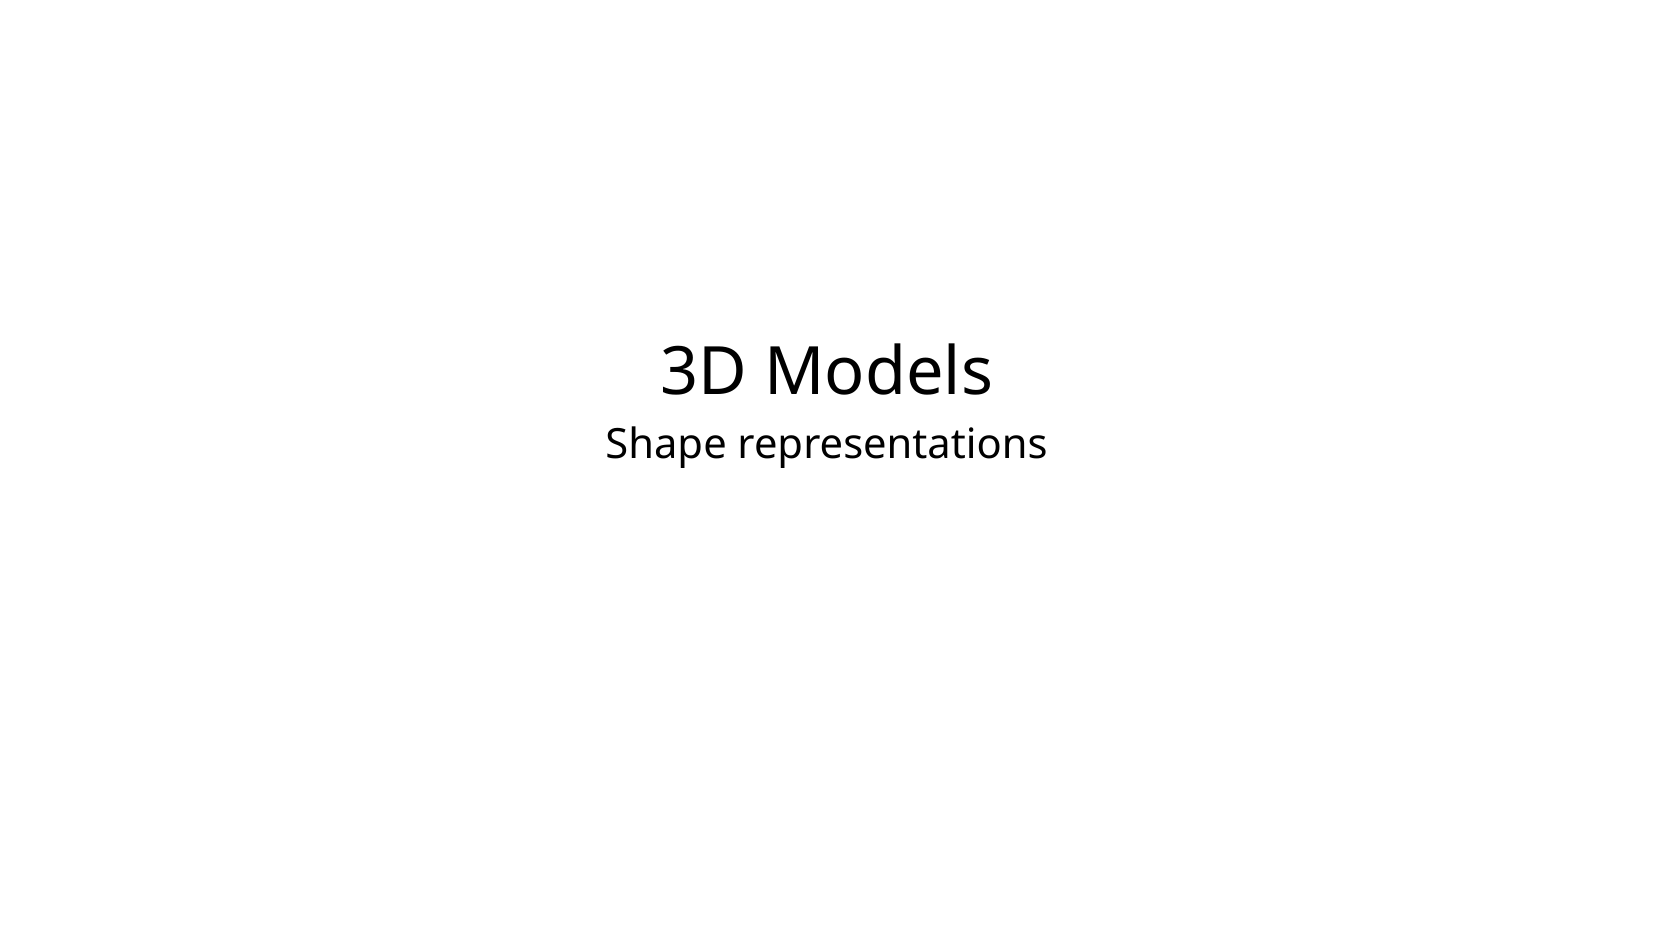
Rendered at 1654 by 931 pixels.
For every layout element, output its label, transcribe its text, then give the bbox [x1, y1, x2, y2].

subtitle 3D Models Shape representations [82, 37, 1571, 757]
